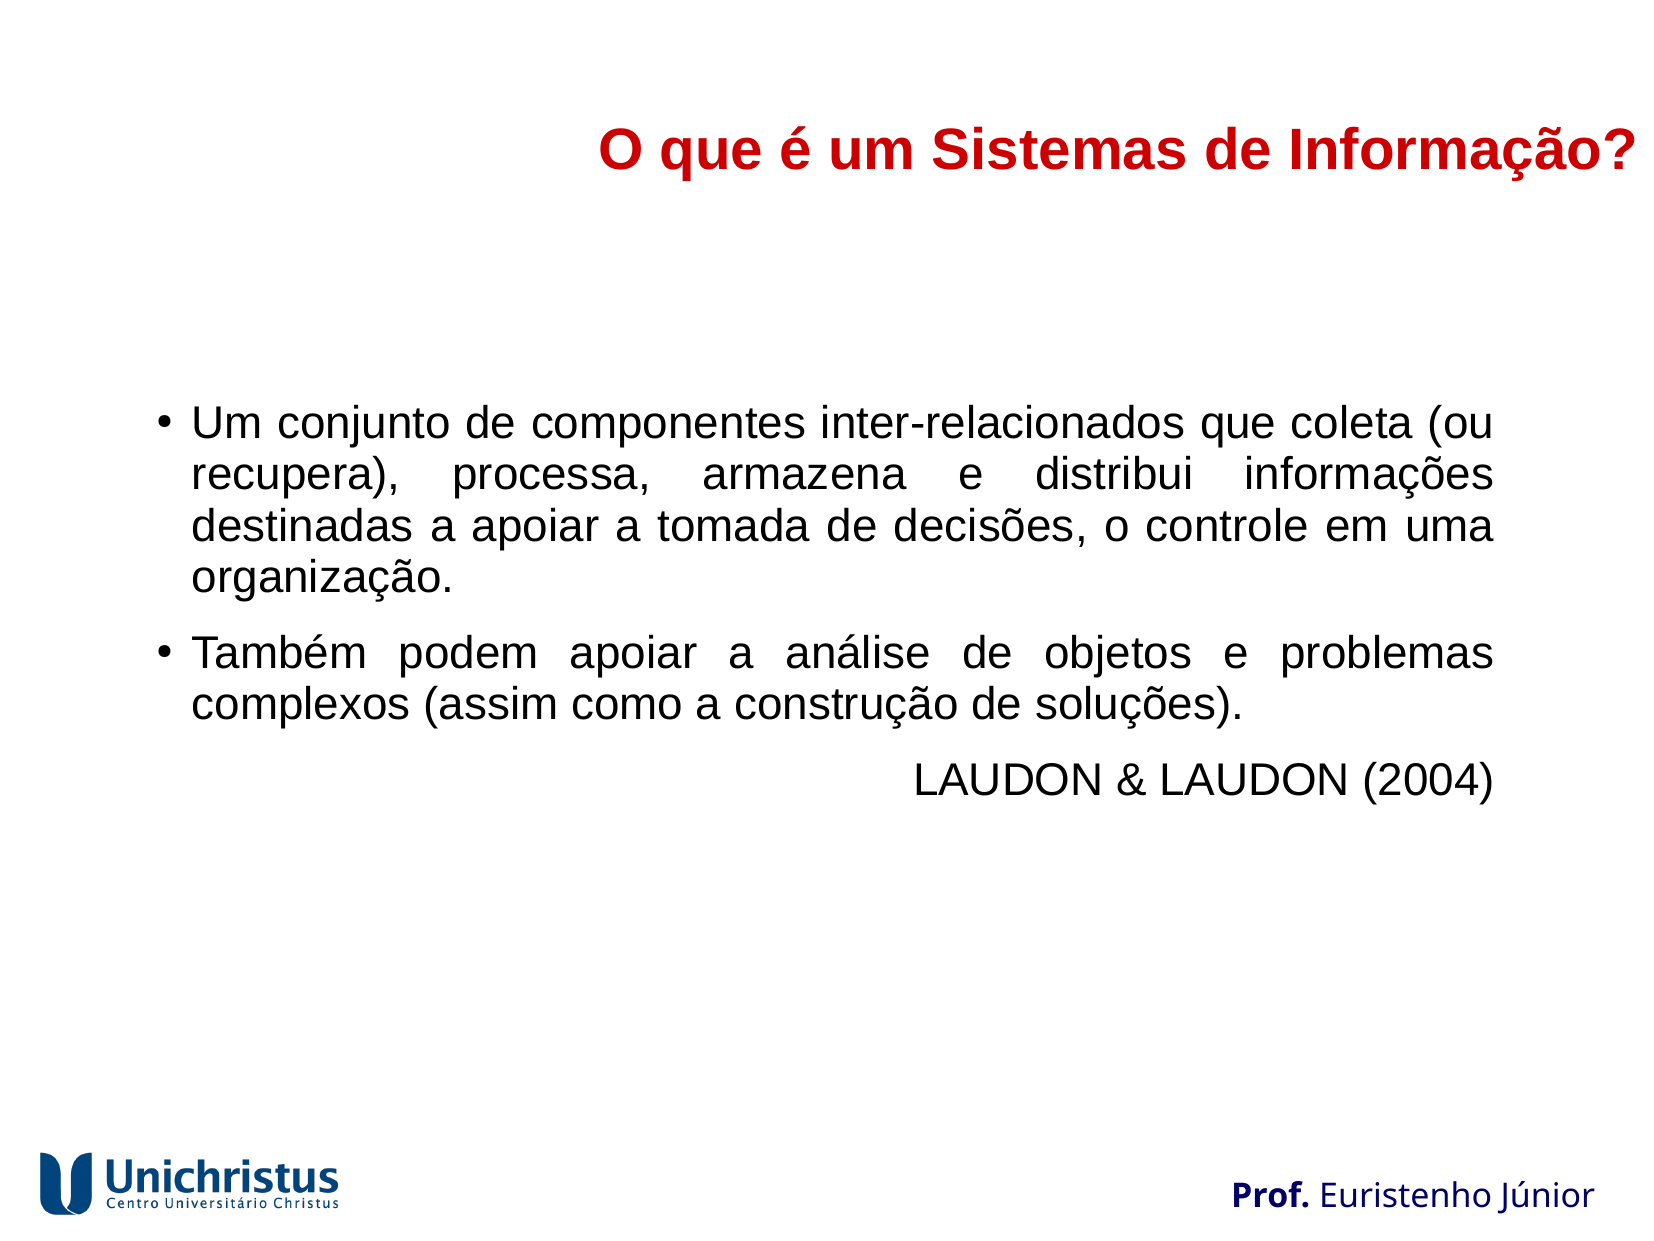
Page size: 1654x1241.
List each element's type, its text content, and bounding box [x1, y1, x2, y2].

text_box Um conjunto de componentes inter-relacionados que coleta (ou recupera), processa, armazena e distribui informações destinadas a apoiar a tomada de decisões, o controle em uma organização. Também podem apoiar a análise de objetos e problemas complexos (assim como a construção de soluções). LAUDON & LAUDON (2004) [141, 389, 1511, 814]
picture [35, 1149, 343, 1217]
text_box Prof. Euristenho Júnior [1216, 1163, 1654, 1224]
text_box O que é um Sistemas de Informação? [583, 109, 1654, 189]
